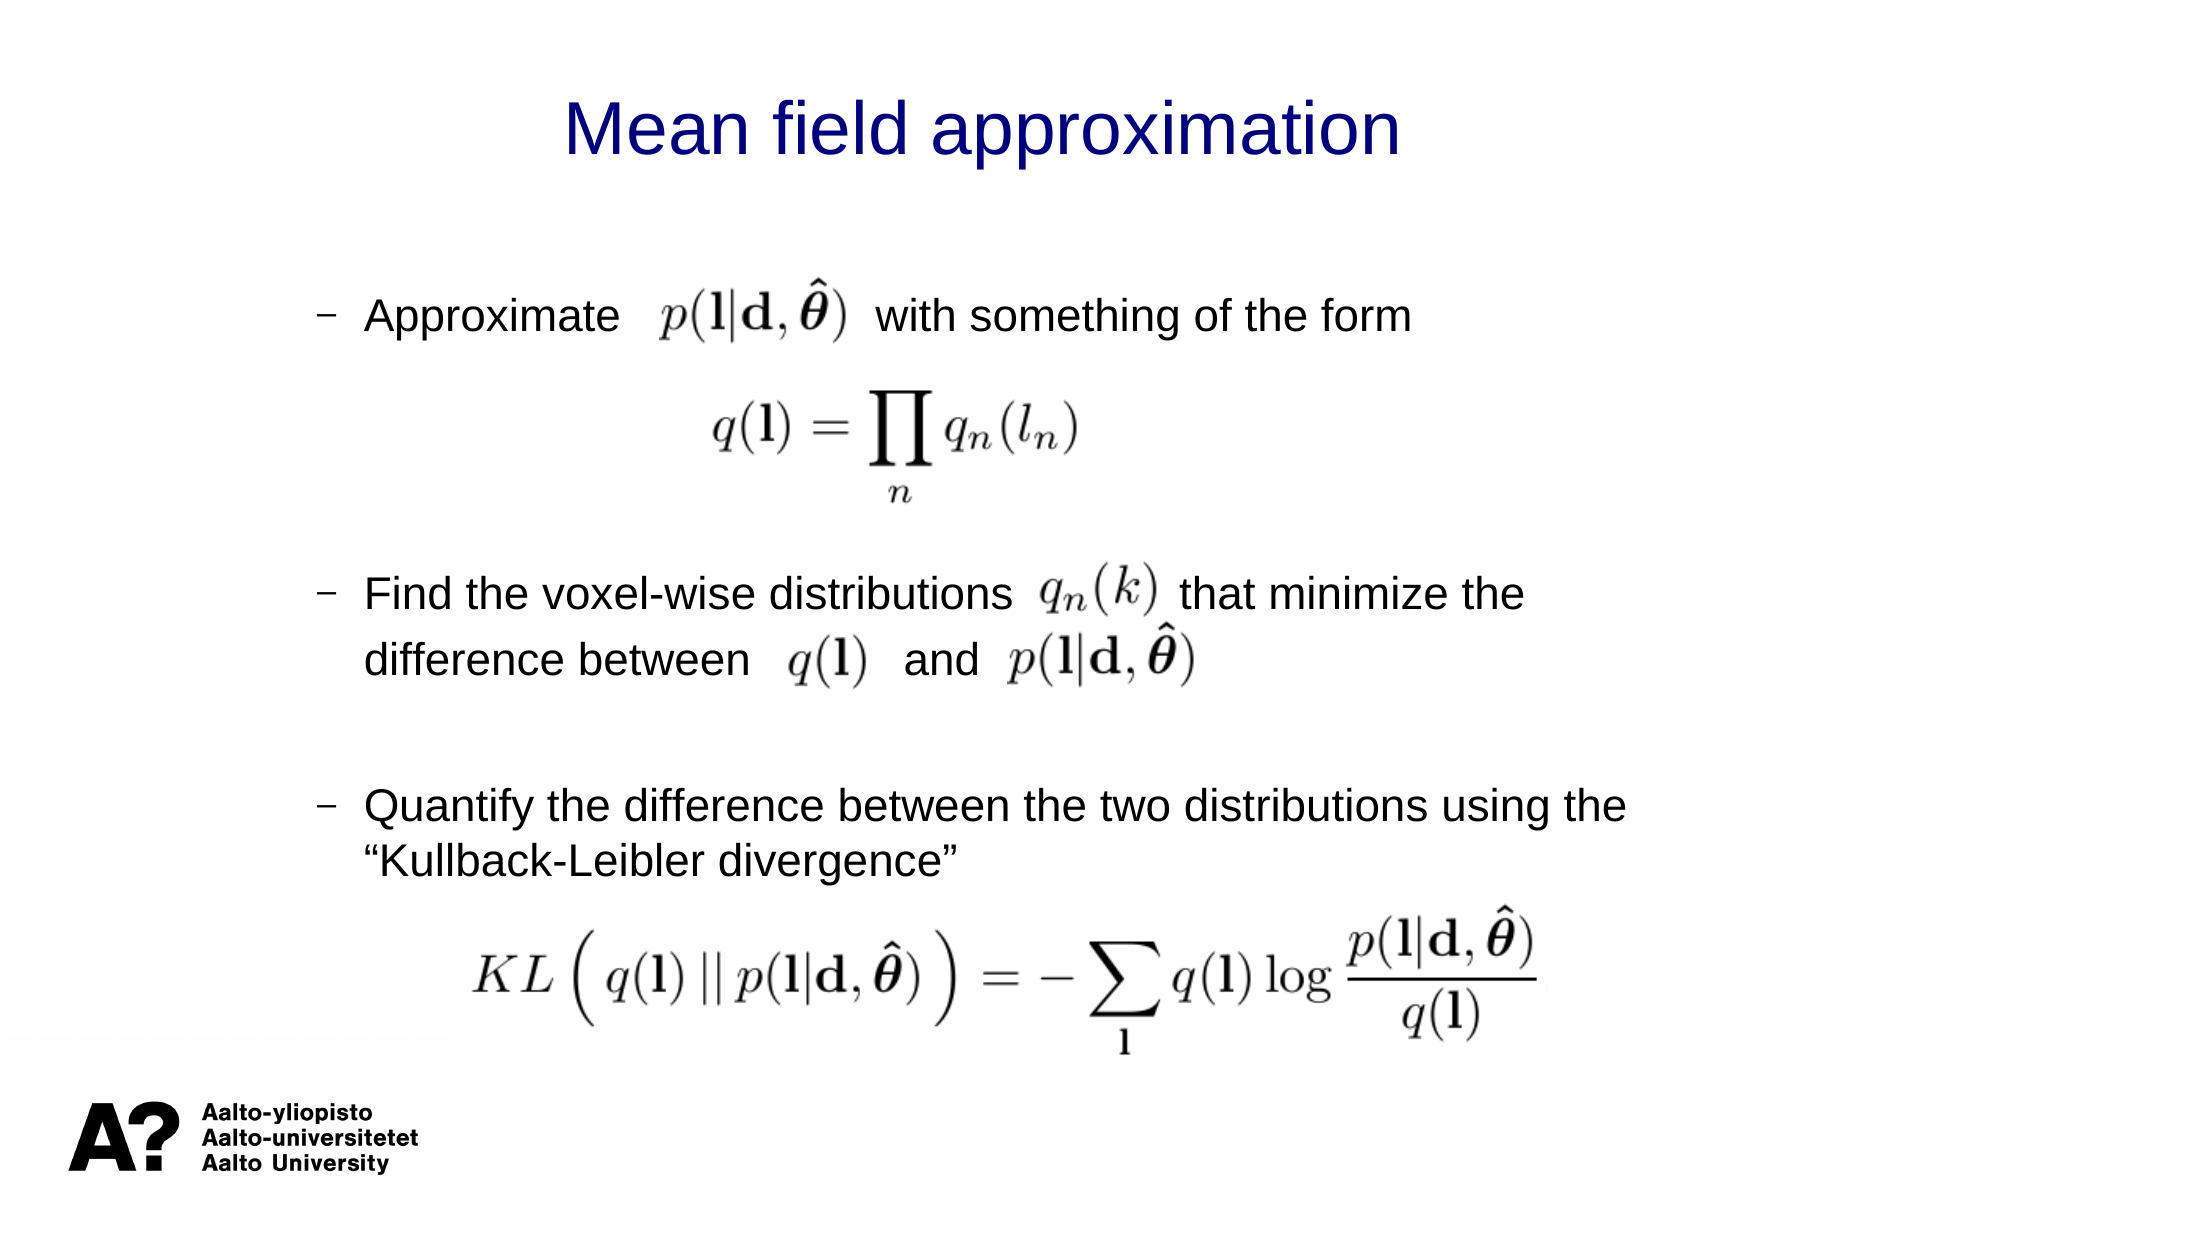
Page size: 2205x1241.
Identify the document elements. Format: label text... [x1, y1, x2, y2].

list Quantify the difference between the two distributions using the “Kullback-Leibler divergence” [227, 768, 1653, 940]
picture [776, 617, 874, 702]
list Find the voxel-wise distributions that minimize the difference between and [227, 555, 1653, 728]
picture [659, 274, 849, 350]
picture [699, 375, 1080, 509]
list Approximate with something of the form [227, 278, 1653, 450]
title Mean field approximation [326, 65, 1640, 179]
picture [1007, 546, 1197, 694]
picture [0, 901, 1548, 1239]
